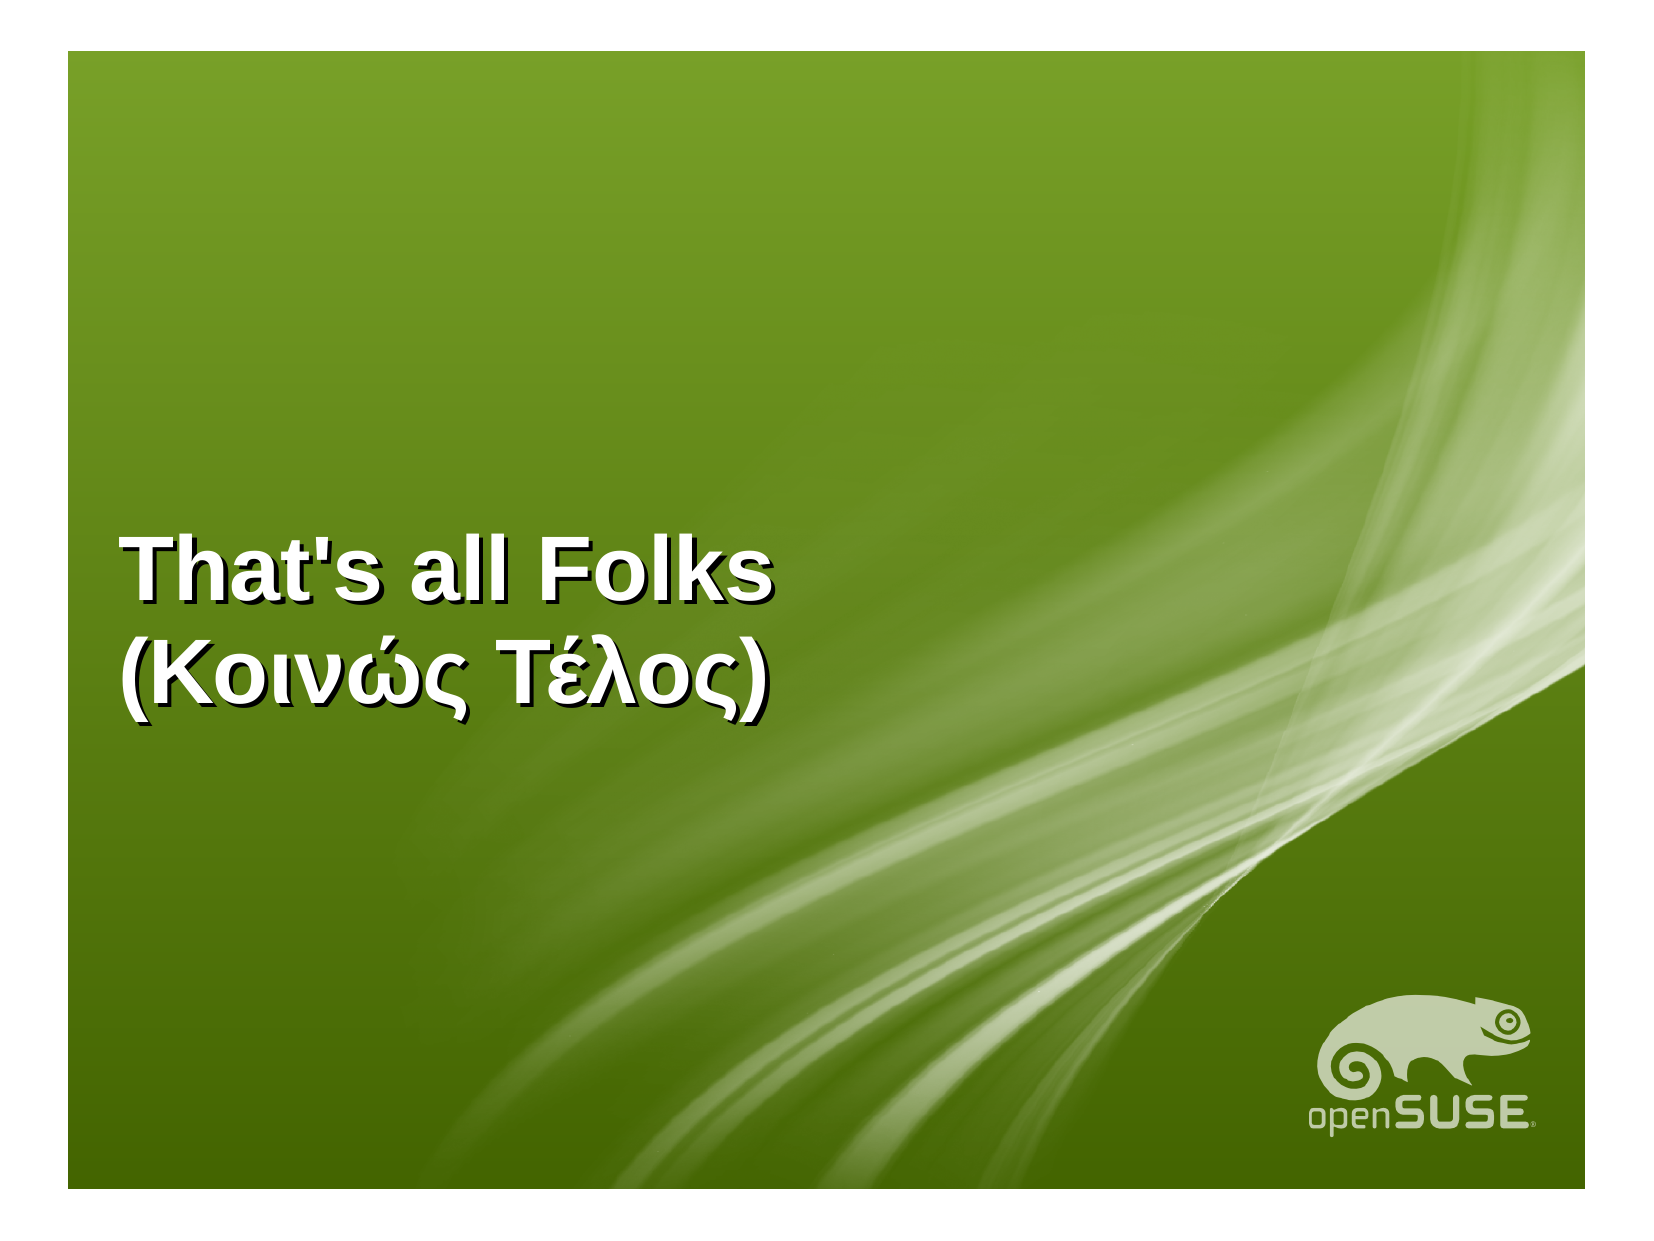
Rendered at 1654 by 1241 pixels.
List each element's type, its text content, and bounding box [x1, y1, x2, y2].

title That's all Folks (Κοινώς Τέλος) [118, 457, 1607, 783]
picture [68, 51, 1585, 1189]
